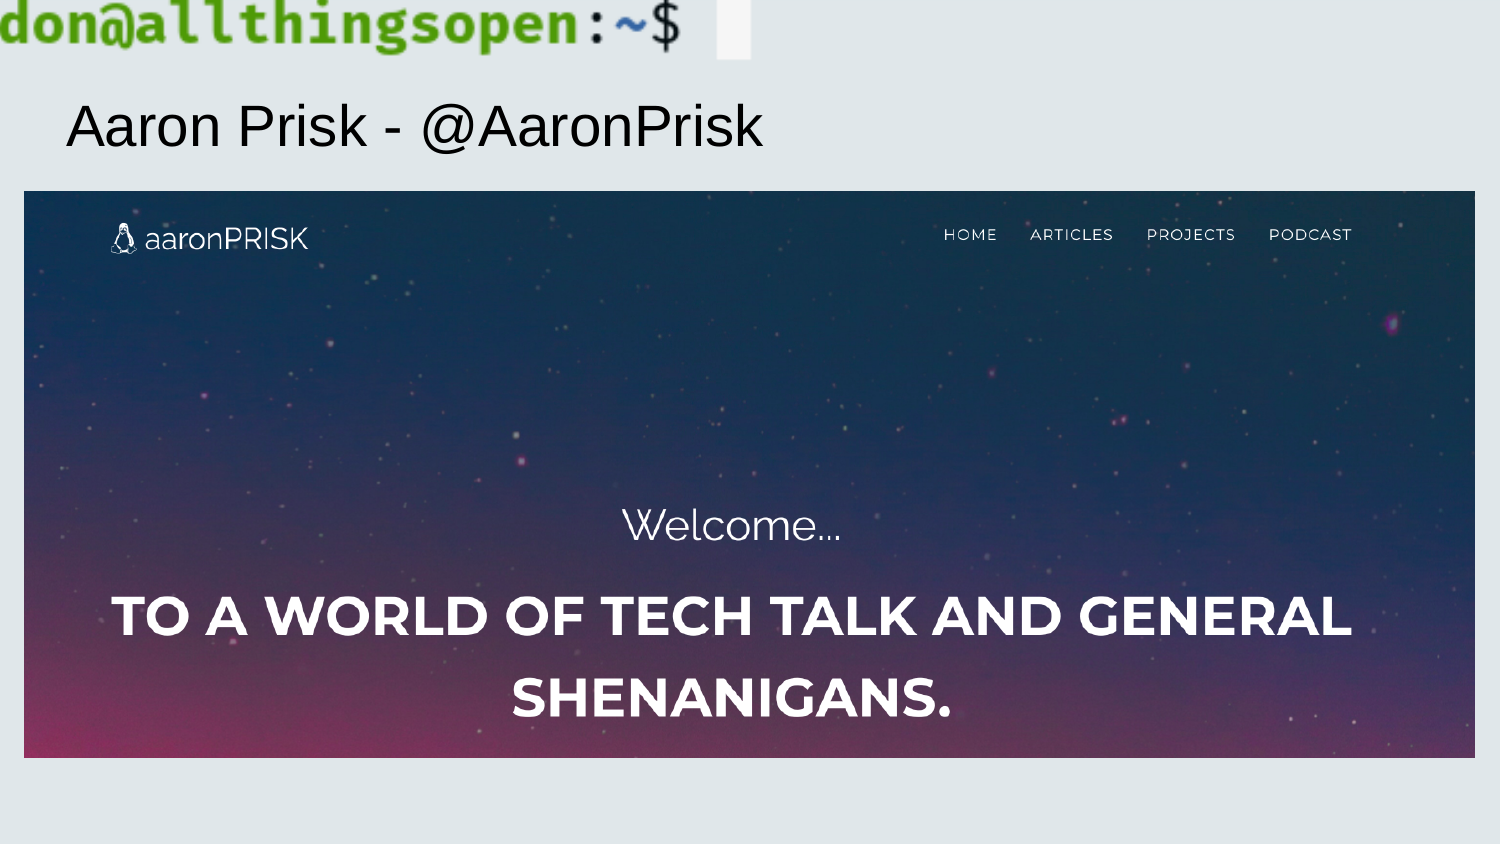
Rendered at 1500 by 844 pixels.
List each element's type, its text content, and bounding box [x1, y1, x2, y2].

picture [0, 0, 1500, 844]
title Aaron Prisk - @AaronPrisk [51, 72, 1449, 167]
